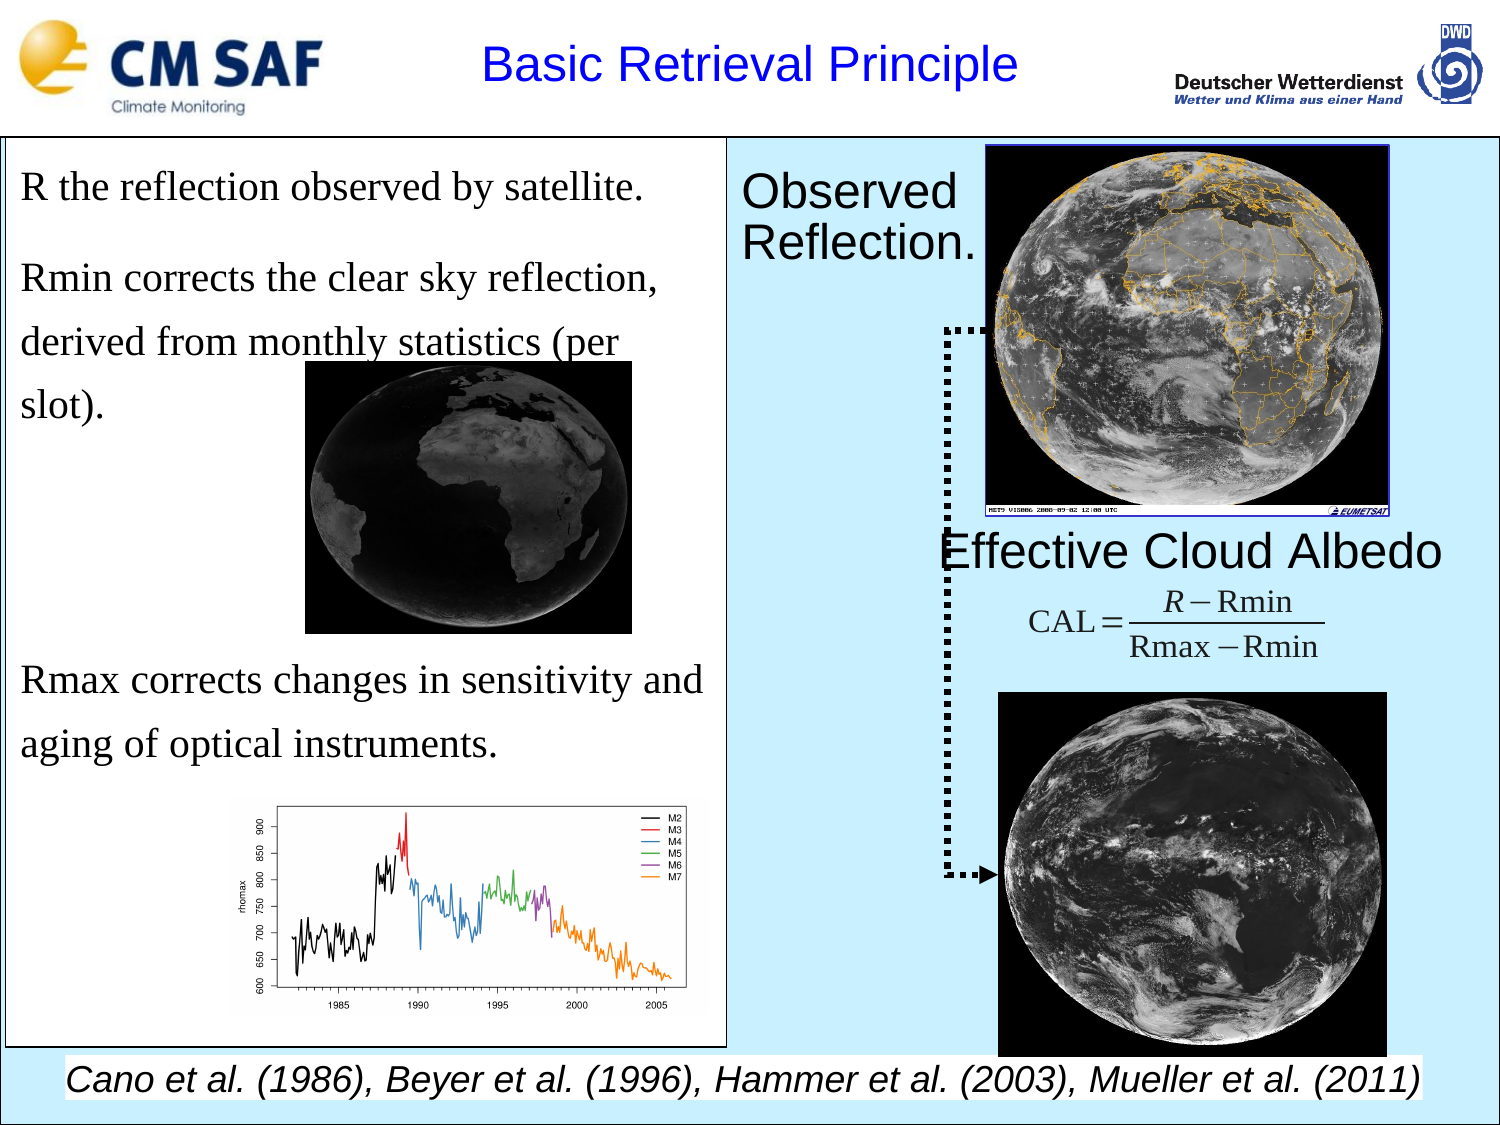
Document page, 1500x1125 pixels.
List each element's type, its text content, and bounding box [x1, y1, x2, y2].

text_box [1019, 587, 1340, 667]
picture [998, 692, 1387, 1058]
picture [986, 145, 1389, 516]
picture [17, 19, 325, 117]
picture [305, 361, 632, 634]
text_box Cano et al. (1986), Beyer et al. (1996), Hammer et al. (2003), Mueller et al. (2011) [65, 1054, 1423, 1100]
picture [1175, 24, 1483, 104]
picture [230, 798, 710, 1015]
text_box Effective Cloud Albedo [923, 520, 1459, 587]
text_box Basic Retrieval Principle [466, 19, 1035, 99]
list R the reflection observed by satellite. Rmin corrects the clear sky reflection, derived from monthly statistics (per slot). Rmax corrects changes in sensitivity and aging of optical instruments. [5, 137, 727, 1047]
text_box Observed Reflection. [726, 160, 993, 277]
